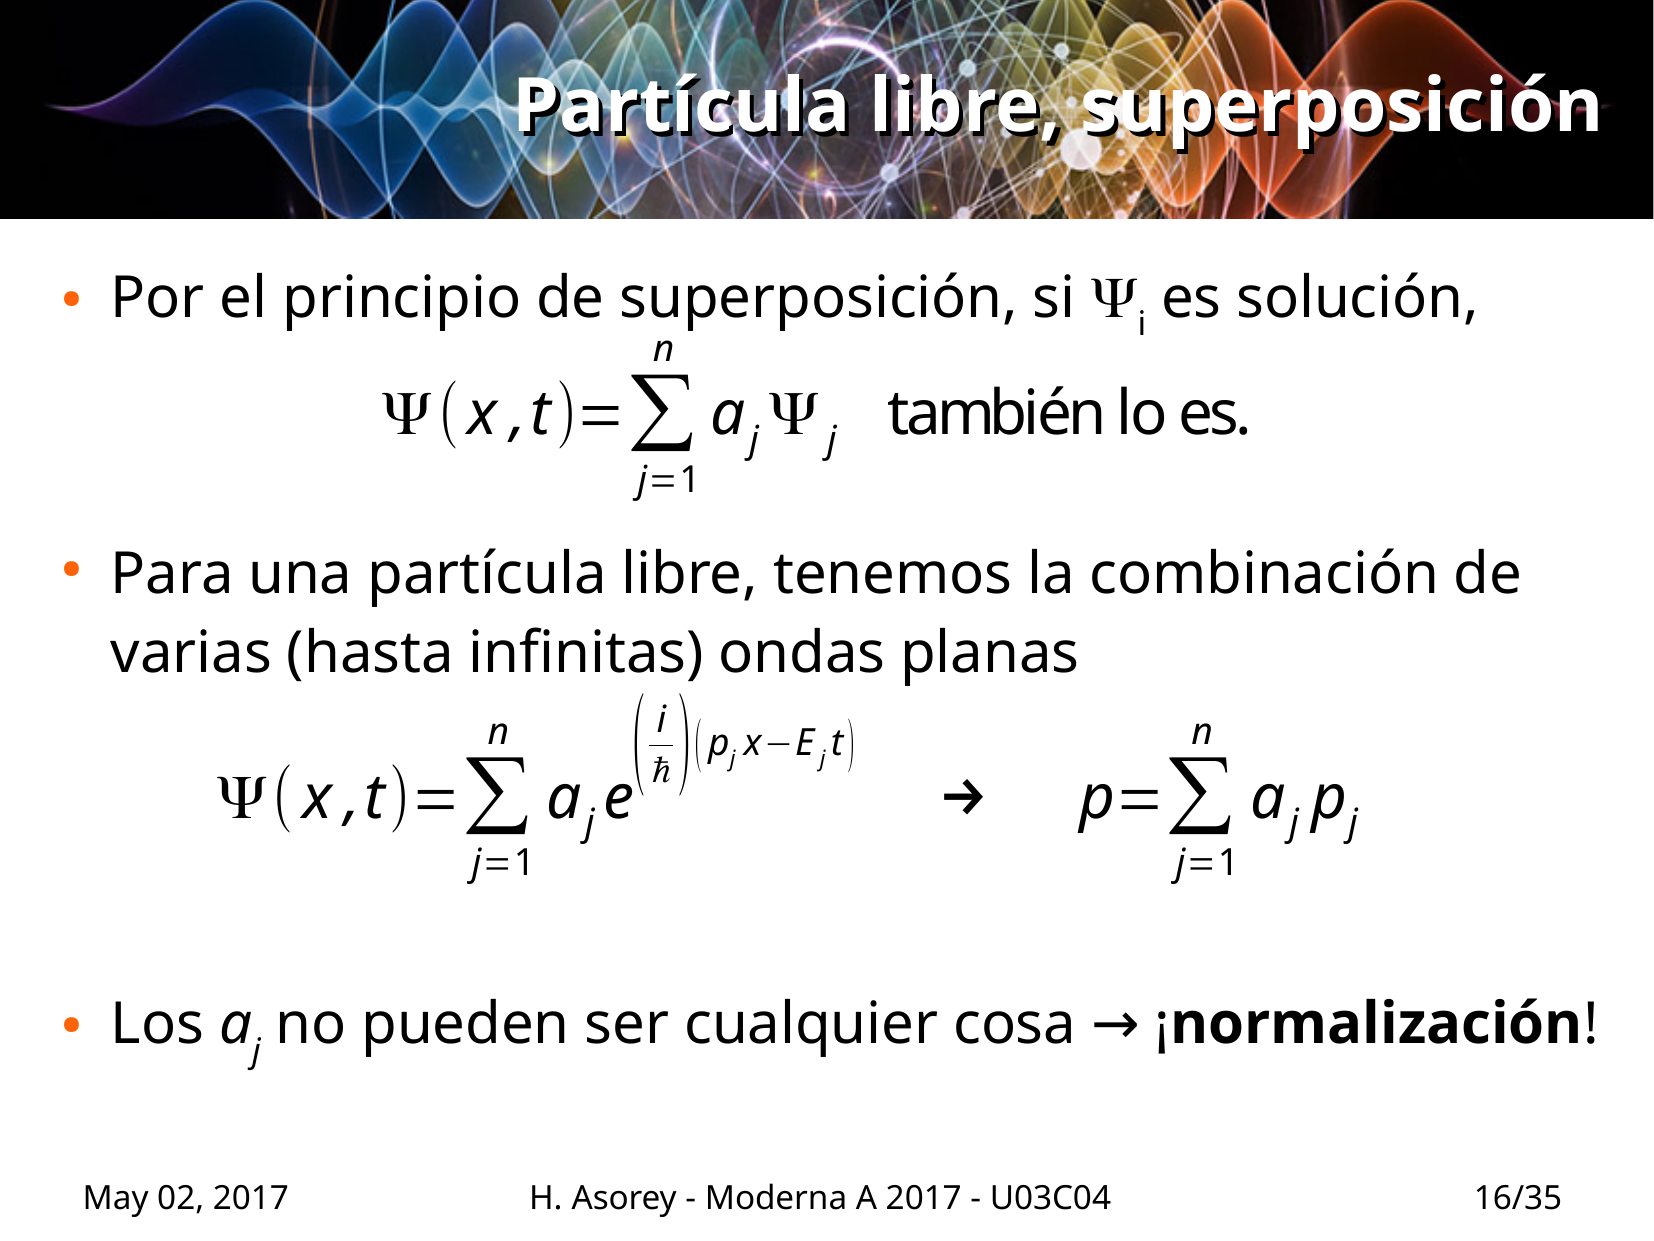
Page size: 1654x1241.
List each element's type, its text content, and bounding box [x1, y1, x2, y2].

chart [373, 325, 1256, 502]
chart [207, 691, 1366, 886]
list Por el principio de superposición, si Yi es solución, Para una partícula libre, tenemos la combinación de varias (hasta infinitas) ondas planas Los aj no pueden ser cualquier cosa → ¡normalización! [45, 255, 1606, 1156]
title Partícula libre, superposición [45, 15, 1606, 191]
picture [0, 0, 1654, 219]
